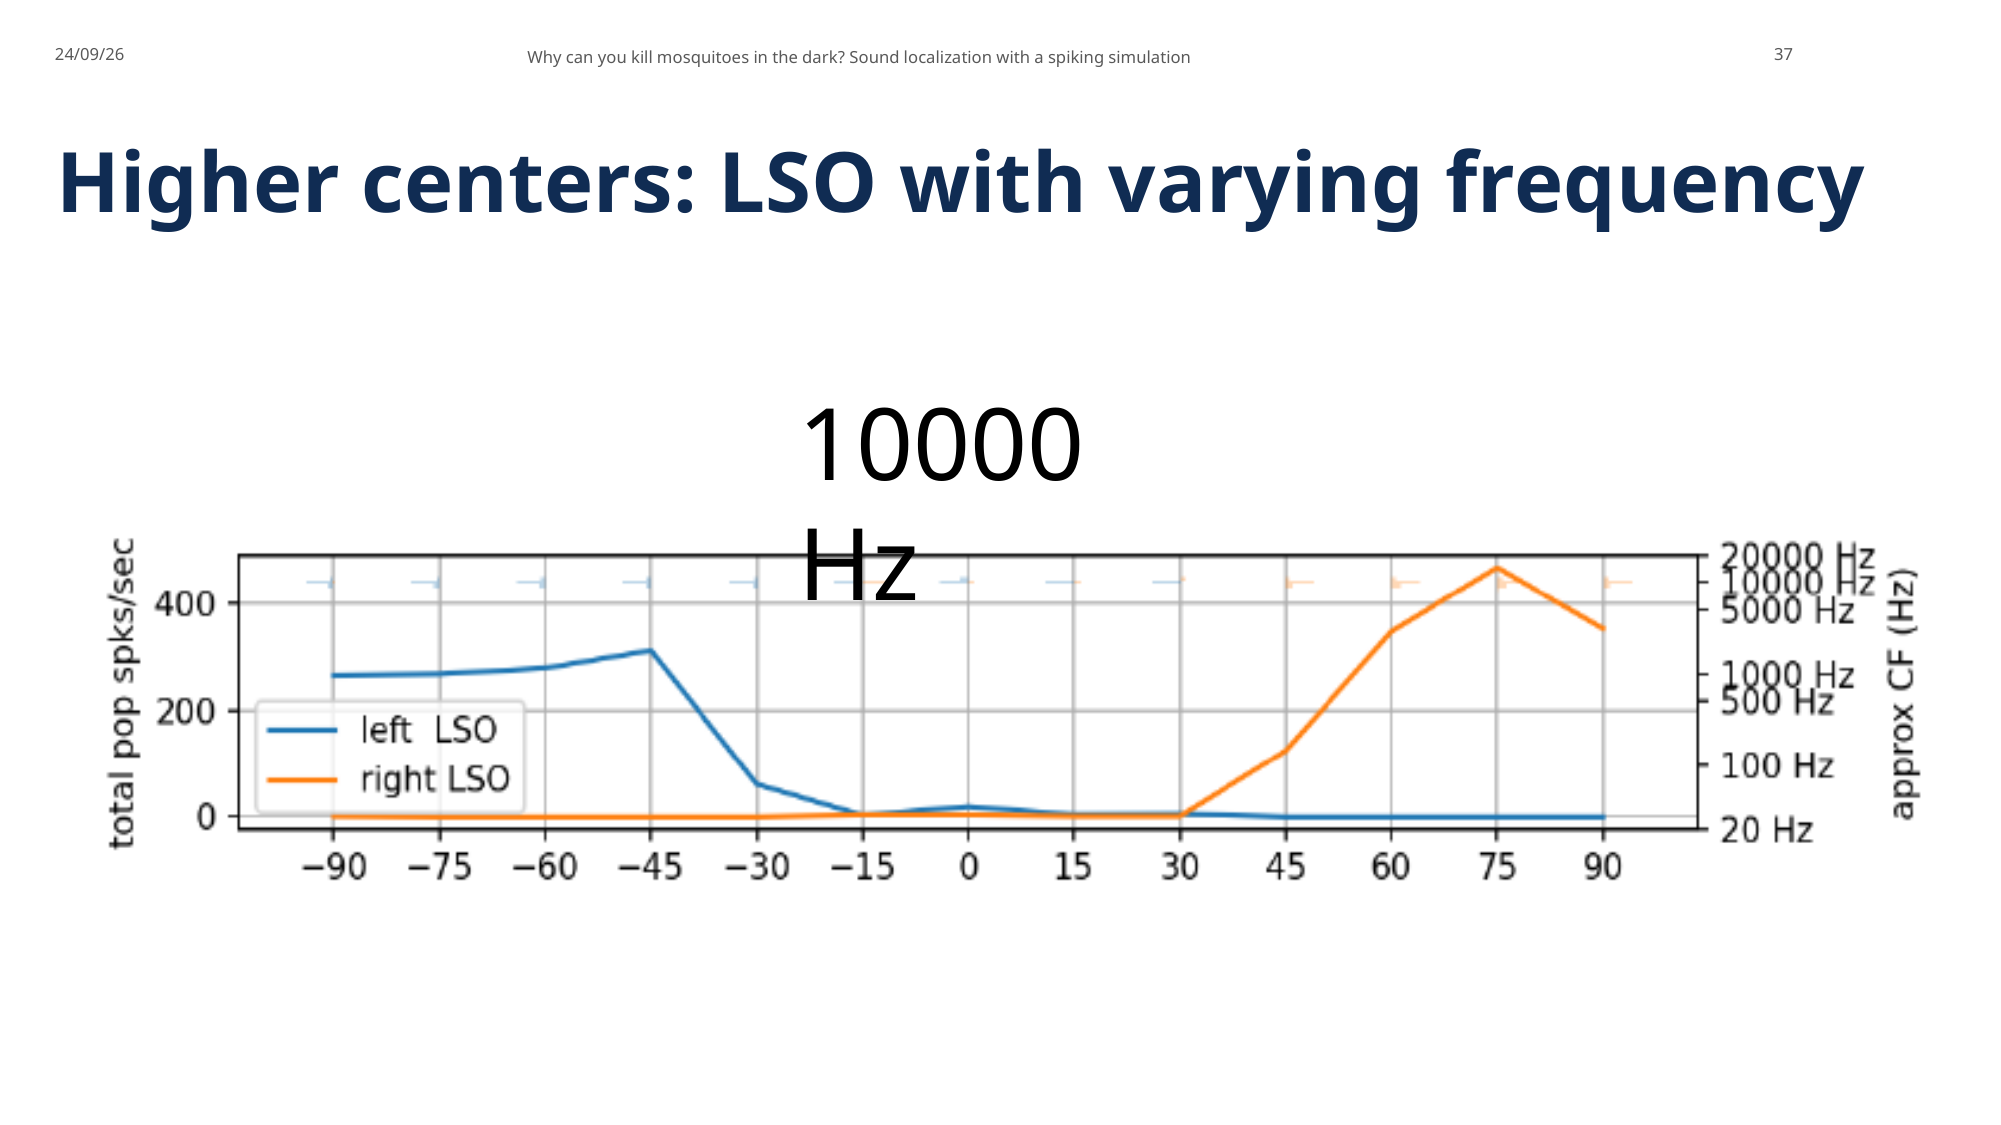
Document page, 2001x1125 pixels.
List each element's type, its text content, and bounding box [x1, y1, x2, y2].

text_box 10000 Hz [783, 372, 1244, 509]
slide_number [1774, 6, 1946, 67]
picture [41, 508, 1957, 962]
footer Why can you kill mosquitoes in the dark? Sound localization with a spiking simulation [527, 6, 1203, 67]
slide_number [54, 6, 446, 67]
title Higher centers: LSO with varying frequency [56, 129, 1972, 267]
